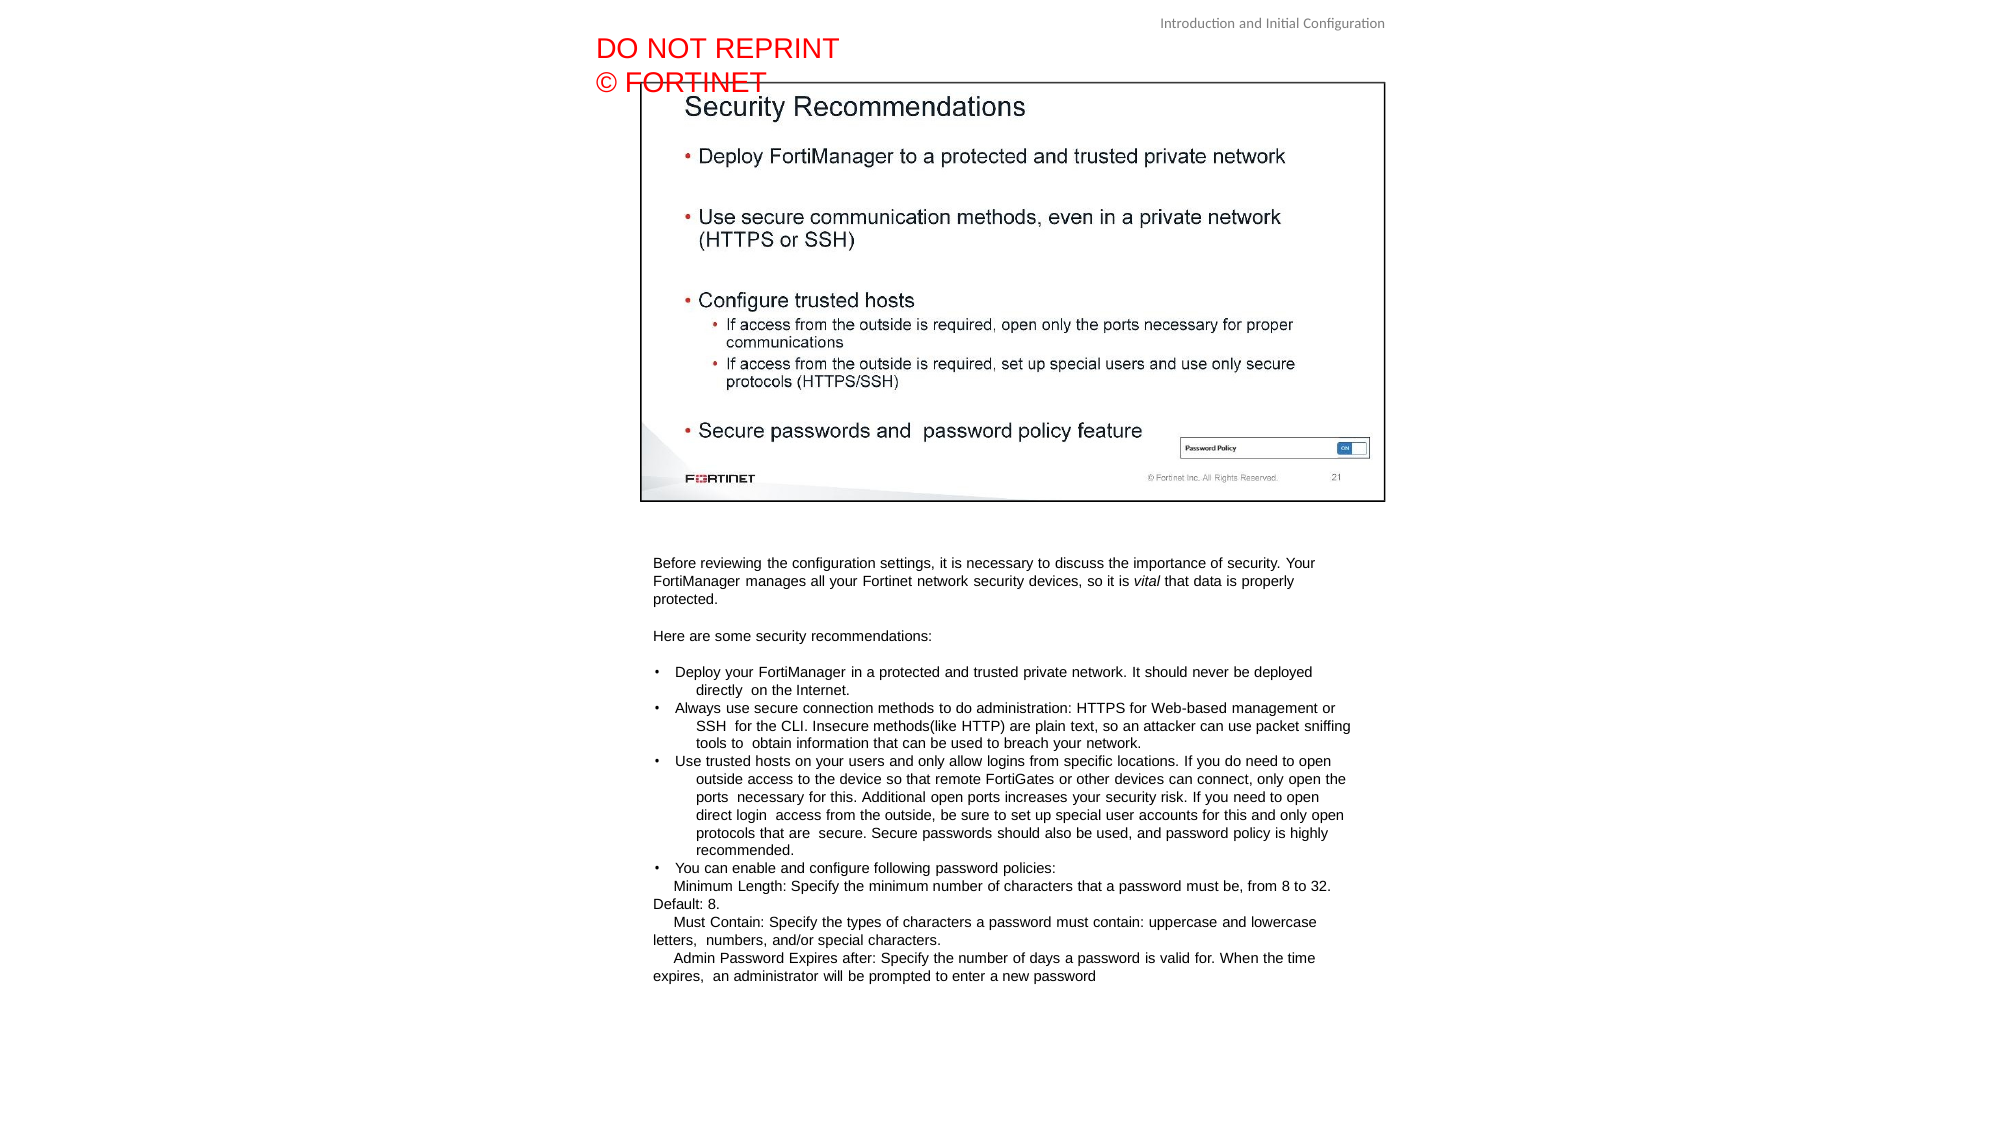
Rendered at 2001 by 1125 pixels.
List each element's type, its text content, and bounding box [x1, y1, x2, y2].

text_box [640, 81, 1386, 502]
text_box Before reviewing the configuration settings, it is necessary to discuss the importance of security. Your FortiManager manages all your Fortinet network security devices, so it is vital that data is properly protected. Here are some security recommendations: Deploy your FortiManager in a protected and trusted private network. It should never be deployed directly on the Internet. Always use secure connection methods to do administration: HTTPS for Web-based management or SSH for the CLI. Insecure methods(like HTTP) are plain text, so an attacker can use packet sniffing tools to obtain information that can be used to breach your network. Use trusted hosts on your users and only allow logins from specific locations. If you do need to open outside access to the device so that remote FortiGates or other devices can connect, only open the ports necessary for this. Additional open ports increases your security risk. If you need to open direct login access from the outside, be sure to set up special user accounts for this and only open protocols that are secure. Secure passwords should also be used, and password policy is highly recommended. You can enable and configure following password policies: Minimum Length: Specify the minimum number of characters that a password must be, from 8 to 32. Default: 8. Must Contain: Specify the types of characters a password must contain: uppercase and lowercase letters, numbers, and/or special characters. Admin Password Expires after: Specify the number of days a password is valid for. When the time expires, an administrator will be prompted to enter a new password [651, 552, 1372, 954]
picture [642, 92, 1373, 500]
text_box Introduction and Initial Configuration [1158, 11, 1386, 32]
text_box DO NOT REPRINT © FORTINET [594, 28, 841, 98]
